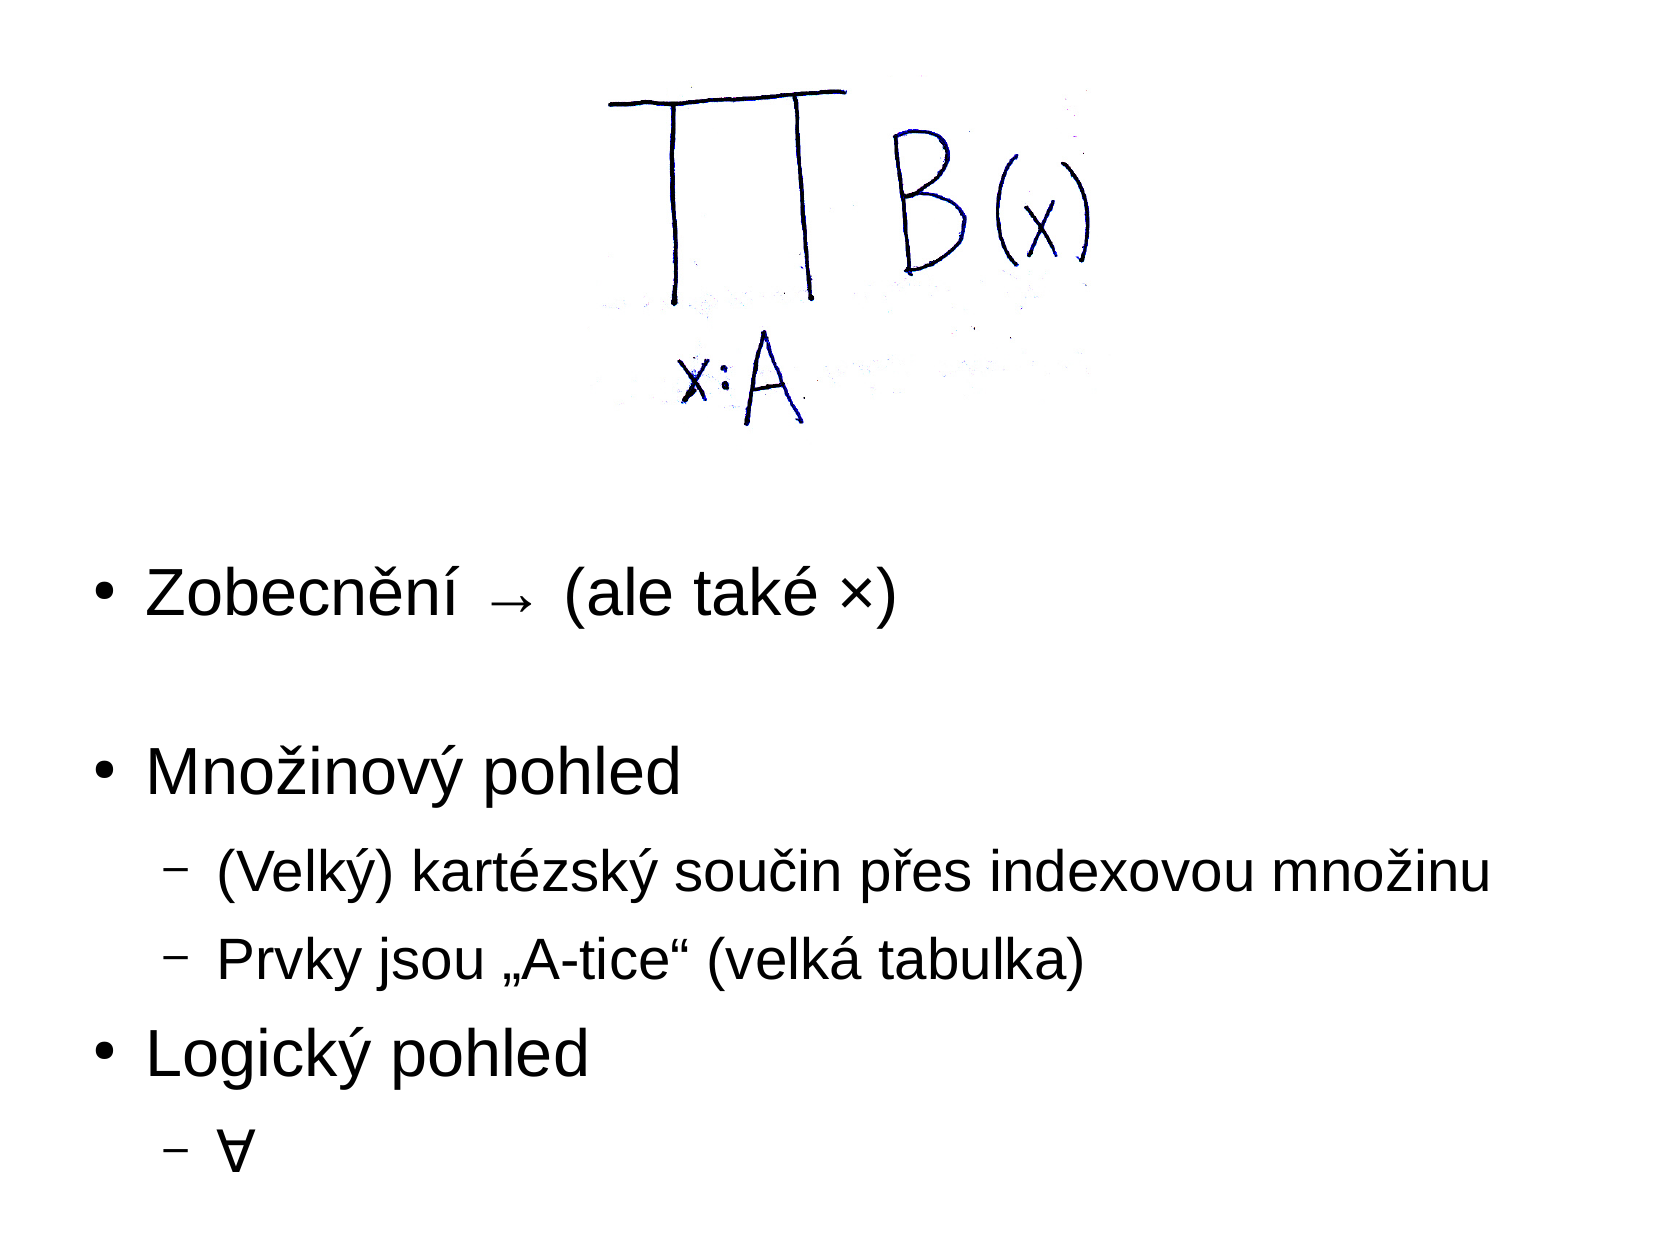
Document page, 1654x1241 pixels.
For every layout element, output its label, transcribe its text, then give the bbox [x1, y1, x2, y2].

picture [587, 75, 1111, 451]
list Zobecnění → (ale také ×) Množinový pohled (Velký) kartézský součin přes indexovou množinu Prvky jsou „A-tice“ (velká tabulka) Logický pohled ∀ [74, 555, 1531, 1241]
